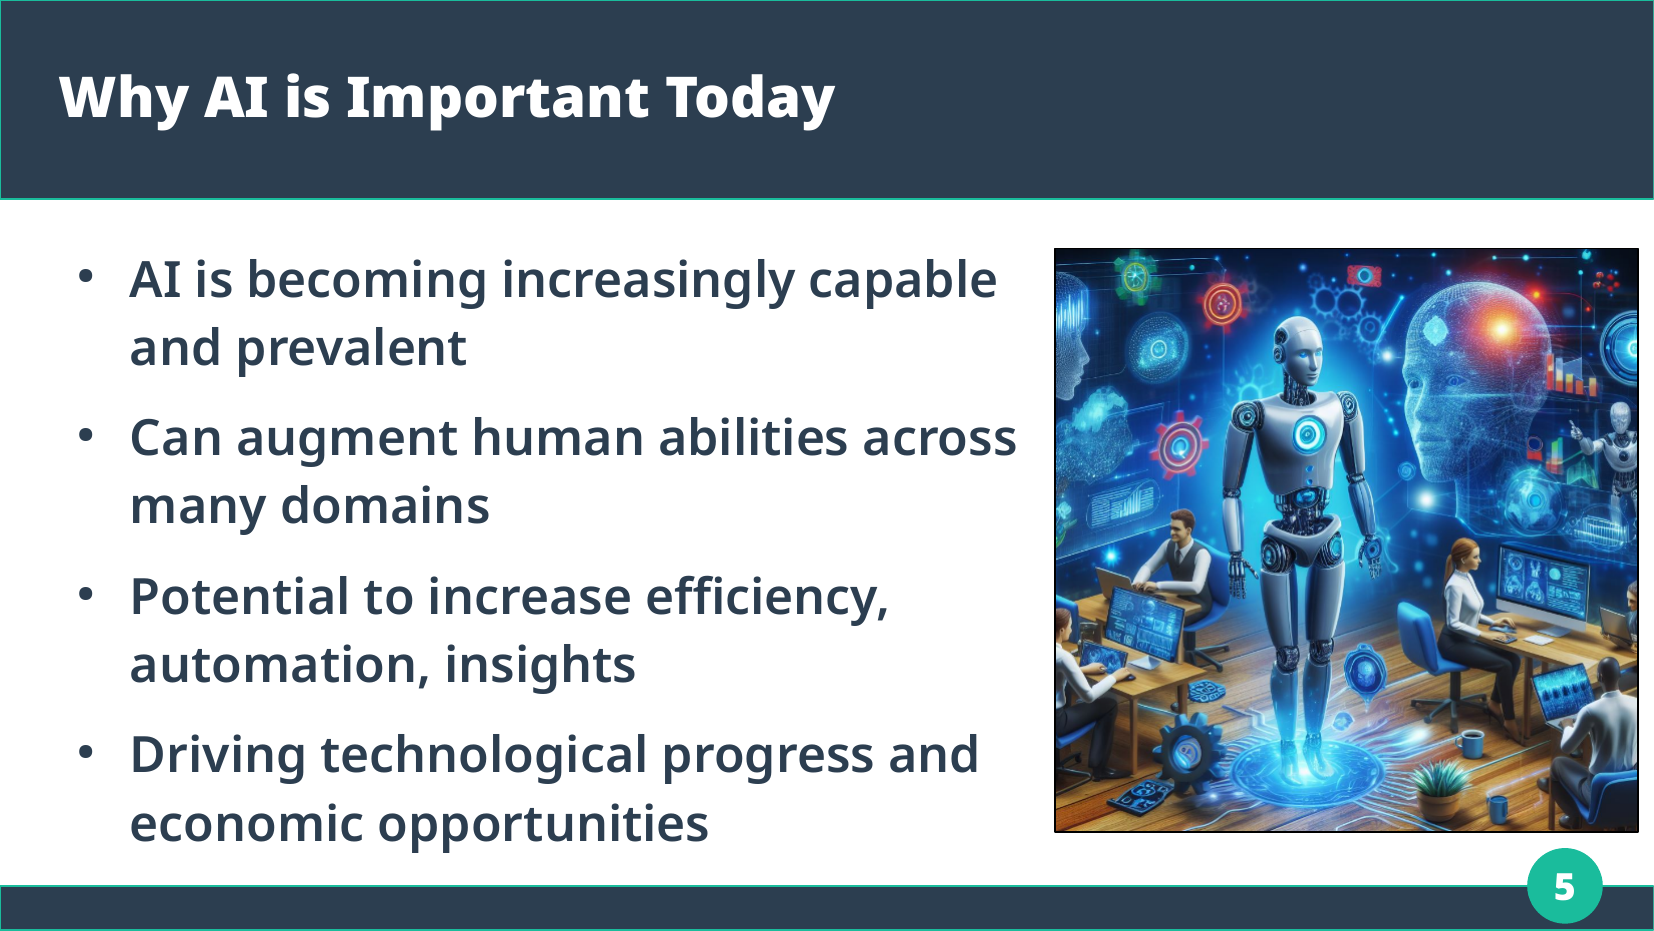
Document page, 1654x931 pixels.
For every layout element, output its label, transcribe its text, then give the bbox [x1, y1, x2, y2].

picture [1055, 249, 1638, 831]
list AI is becoming increasingly capable and prevalent Can augment human abilities across many domains Potential to increase efficiency, automation, insights Driving technological progress and economic opportunities [59, 243, 1051, 864]
title Why AI is Important Today [59, 37, 1595, 156]
